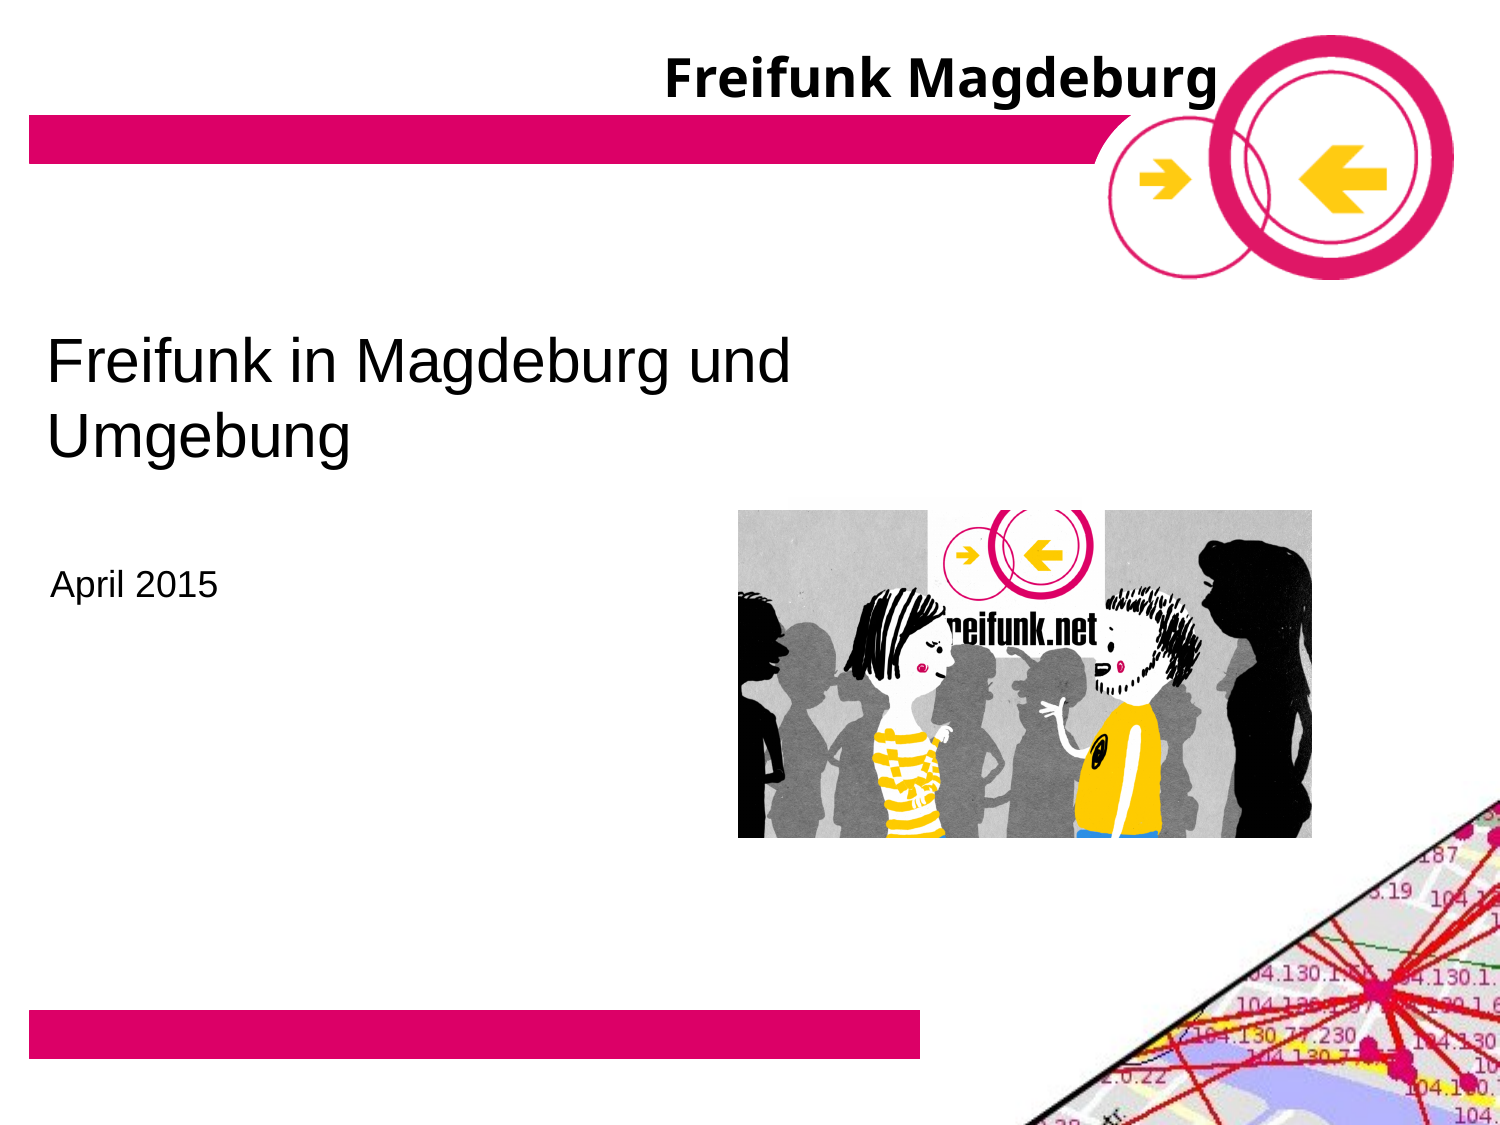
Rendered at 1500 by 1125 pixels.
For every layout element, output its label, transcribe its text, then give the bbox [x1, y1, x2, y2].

text_box Freifunk in Magdeburg und Umgebung [46, 321, 1051, 539]
picture [1107, 73, 1114, 91]
text_box April 2015 [50, 560, 738, 773]
picture [1107, 35, 1454, 280]
picture [738, 497, 1500, 1125]
